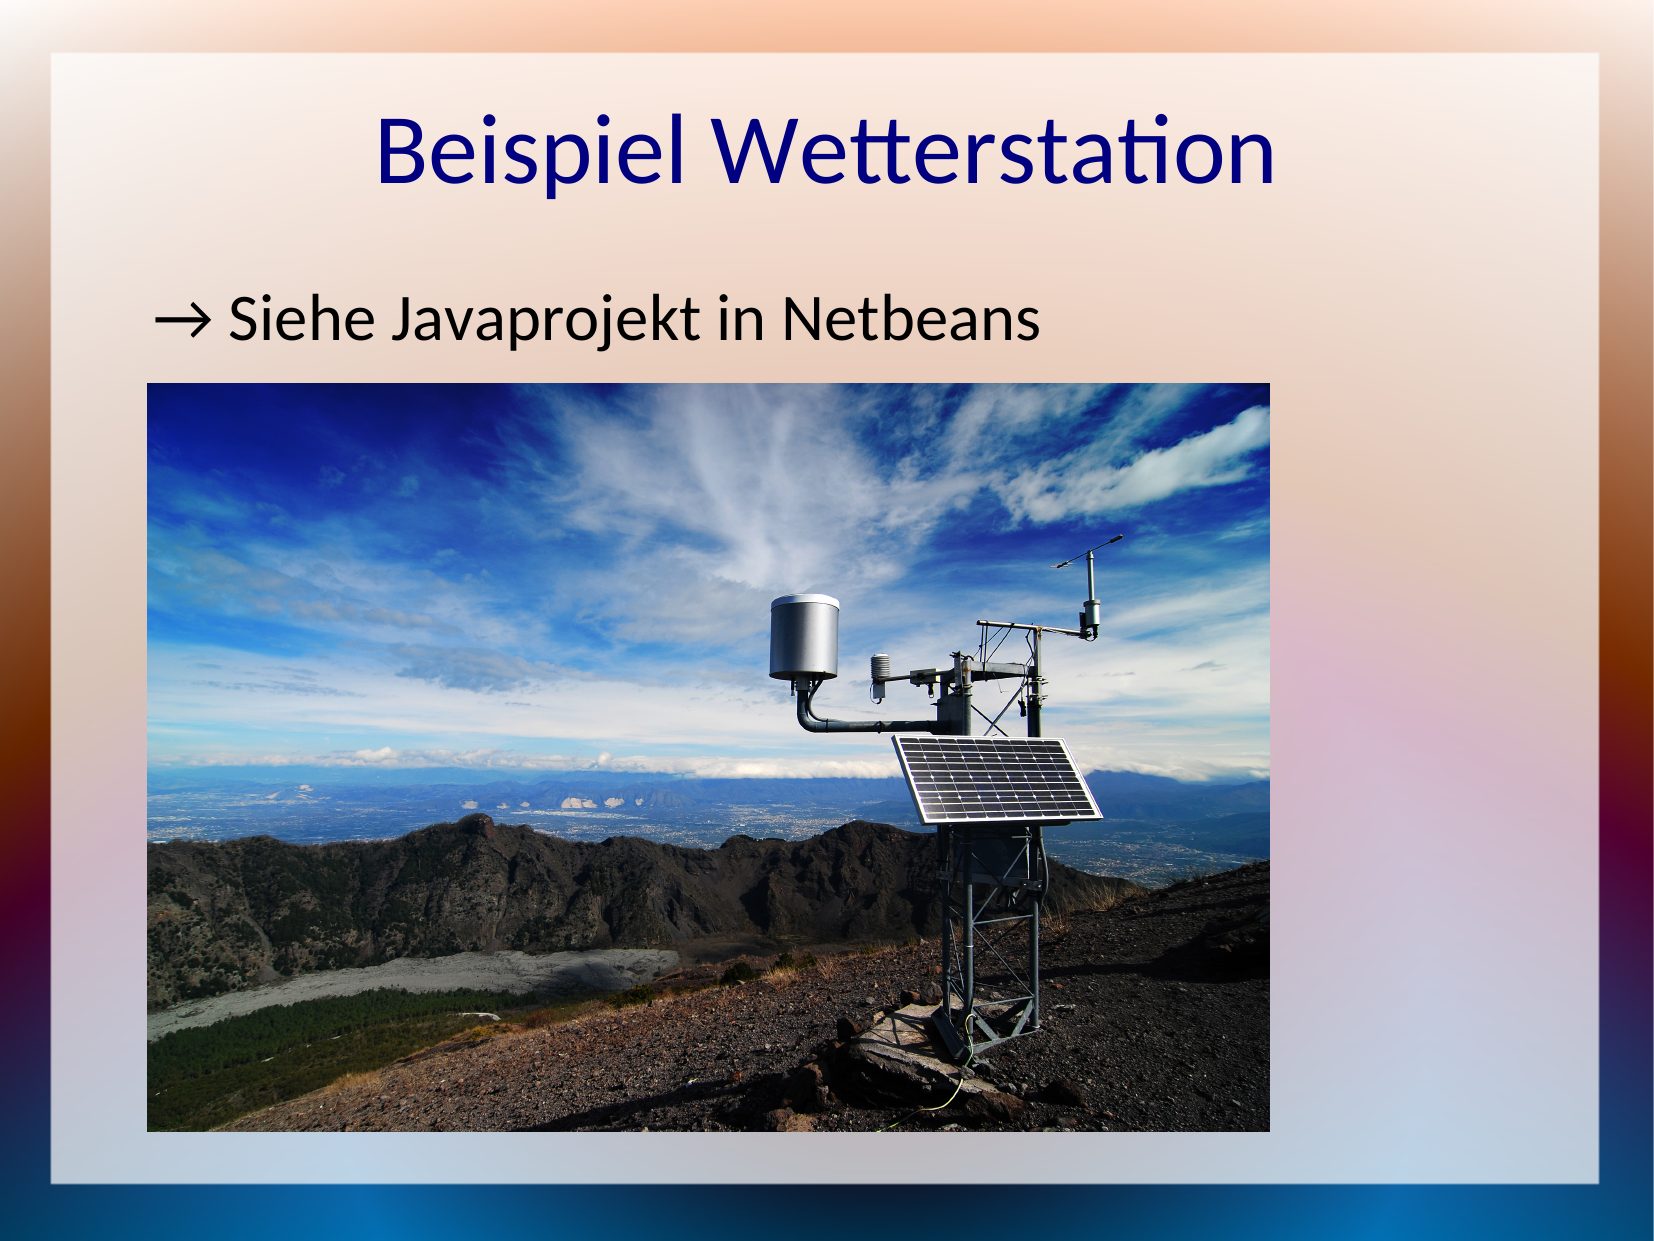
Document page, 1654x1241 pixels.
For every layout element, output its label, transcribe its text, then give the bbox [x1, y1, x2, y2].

list → Siehe Javaprojekt in Netbeans [82, 290, 1571, 1034]
title Beispiel Wetterstation [82, 55, 1571, 263]
picture [0, 0, 1654, 1241]
